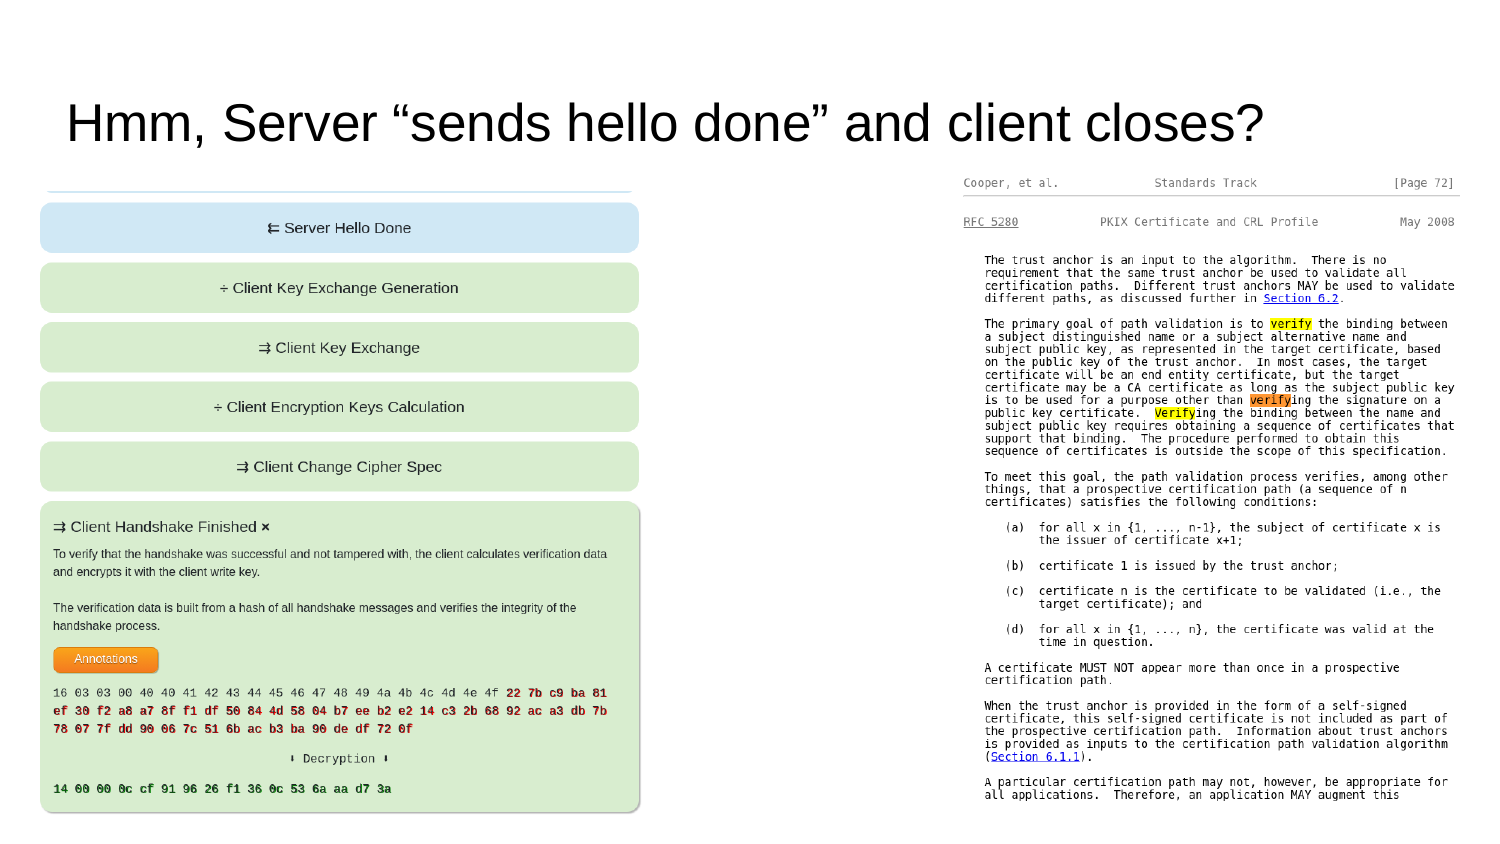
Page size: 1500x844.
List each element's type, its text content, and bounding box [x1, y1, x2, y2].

title Hmm, Server “sends hello done” and client closes? [51, 72, 1449, 167]
picture [958, 173, 1460, 801]
picture [24, 191, 649, 819]
